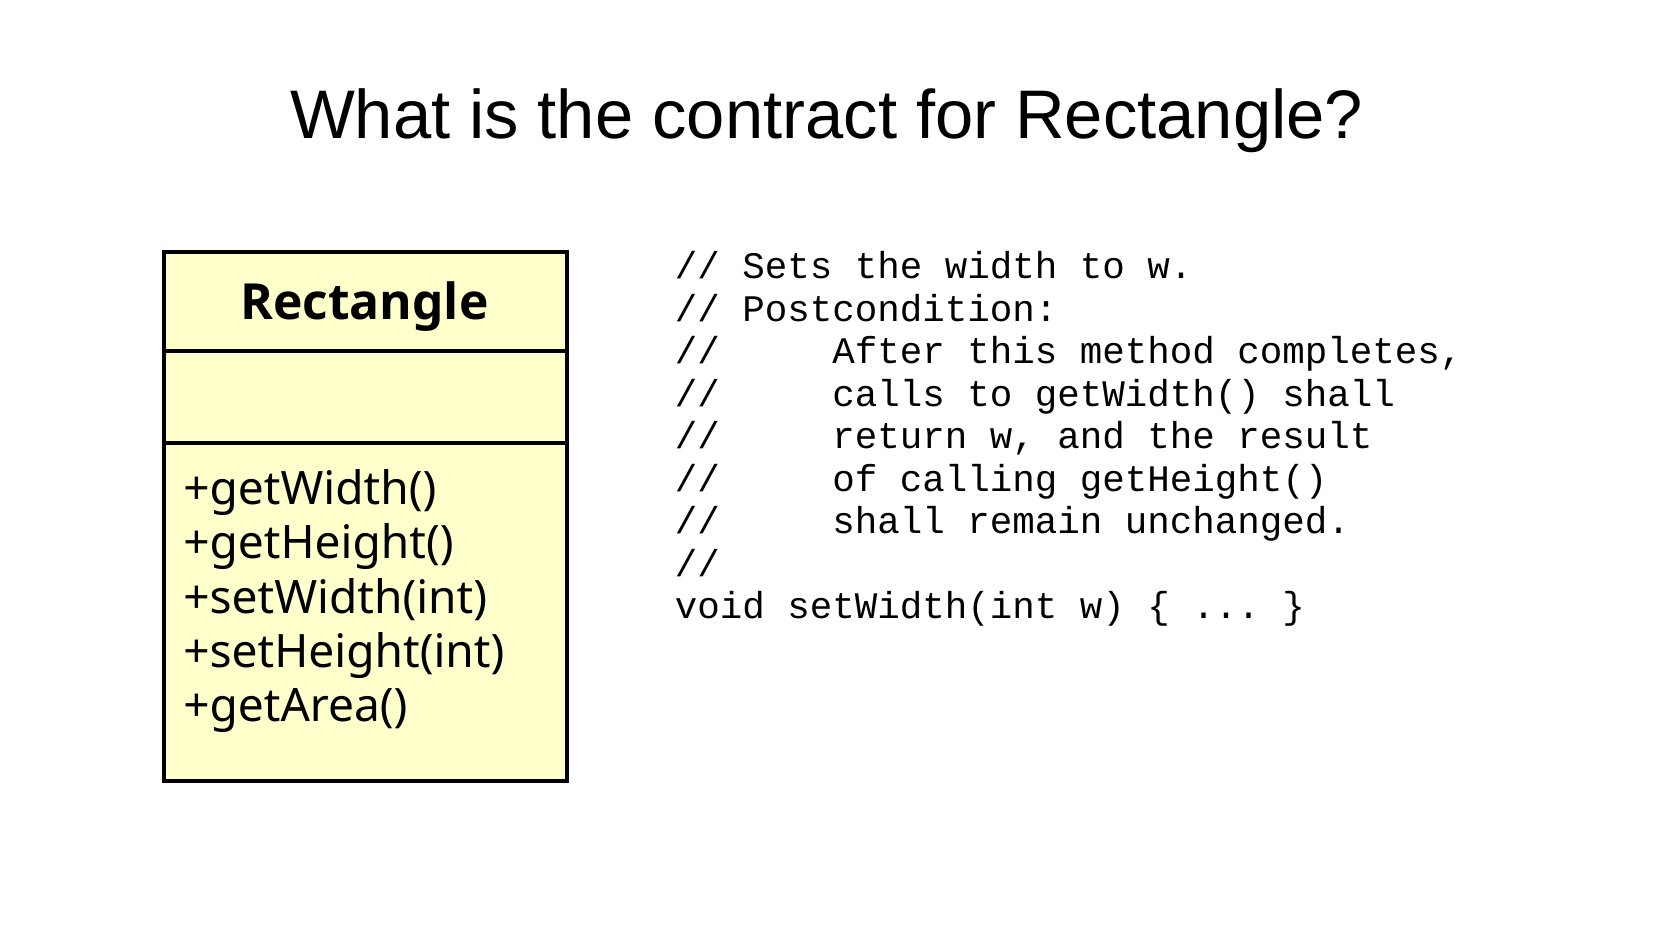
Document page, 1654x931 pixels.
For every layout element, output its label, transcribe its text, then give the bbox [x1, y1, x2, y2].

text_box // Sets the width to w. // Postcondition: // After this method completes, // calls to getWidth() shall // return w, and the result // of calling getHeight() // shall remain unchanged. // void setWidth(int w) { ... } [660, 240, 1576, 811]
title What is the contract for Rectangle? [82, 37, 1571, 193]
picture [100, 192, 627, 841]
